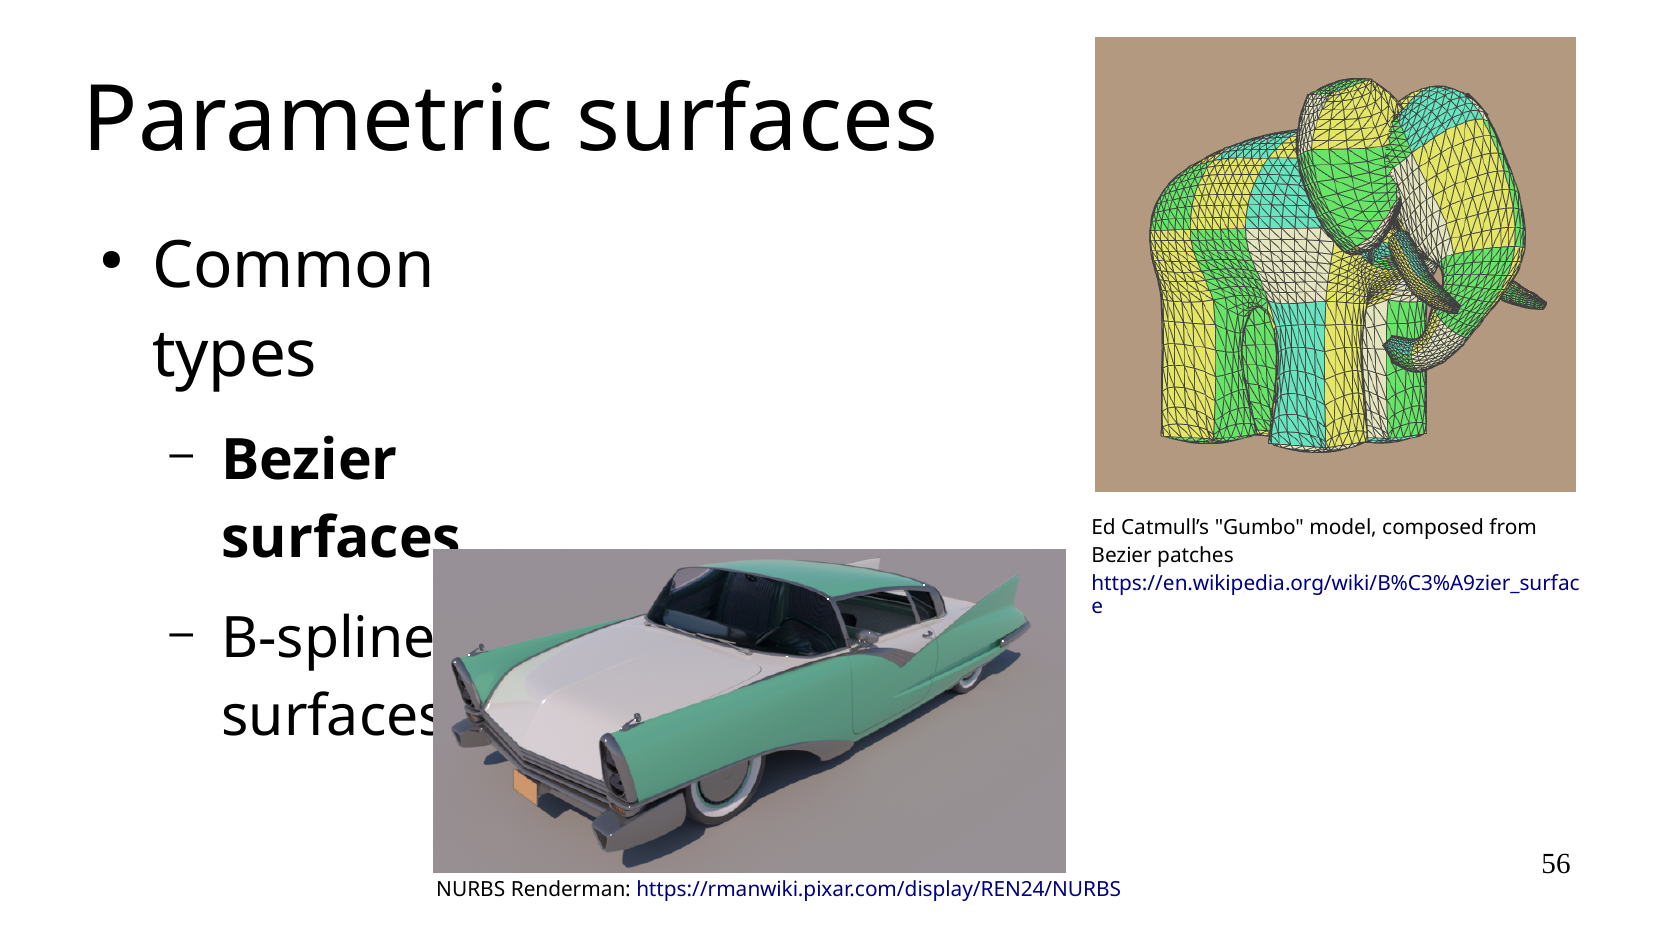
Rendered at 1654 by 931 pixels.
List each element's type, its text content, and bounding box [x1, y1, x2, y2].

text_box NURBS Renderman: https://rmanwiki.pixar.com/display/REN24/NURBS [421, 866, 1309, 931]
text_box Ed Catmull’s "Gumbo" model, composed from Bezier patches https://en.wikipedia.org/wiki/B%C3%A9zier_surface [1076, 504, 1606, 572]
list Common types Bezier surfaces B-spline surfaces [82, 217, 586, 758]
picture [433, 549, 1066, 866]
title Parametric surfaces [82, 37, 1095, 193]
picture [1095, 37, 1576, 492]
